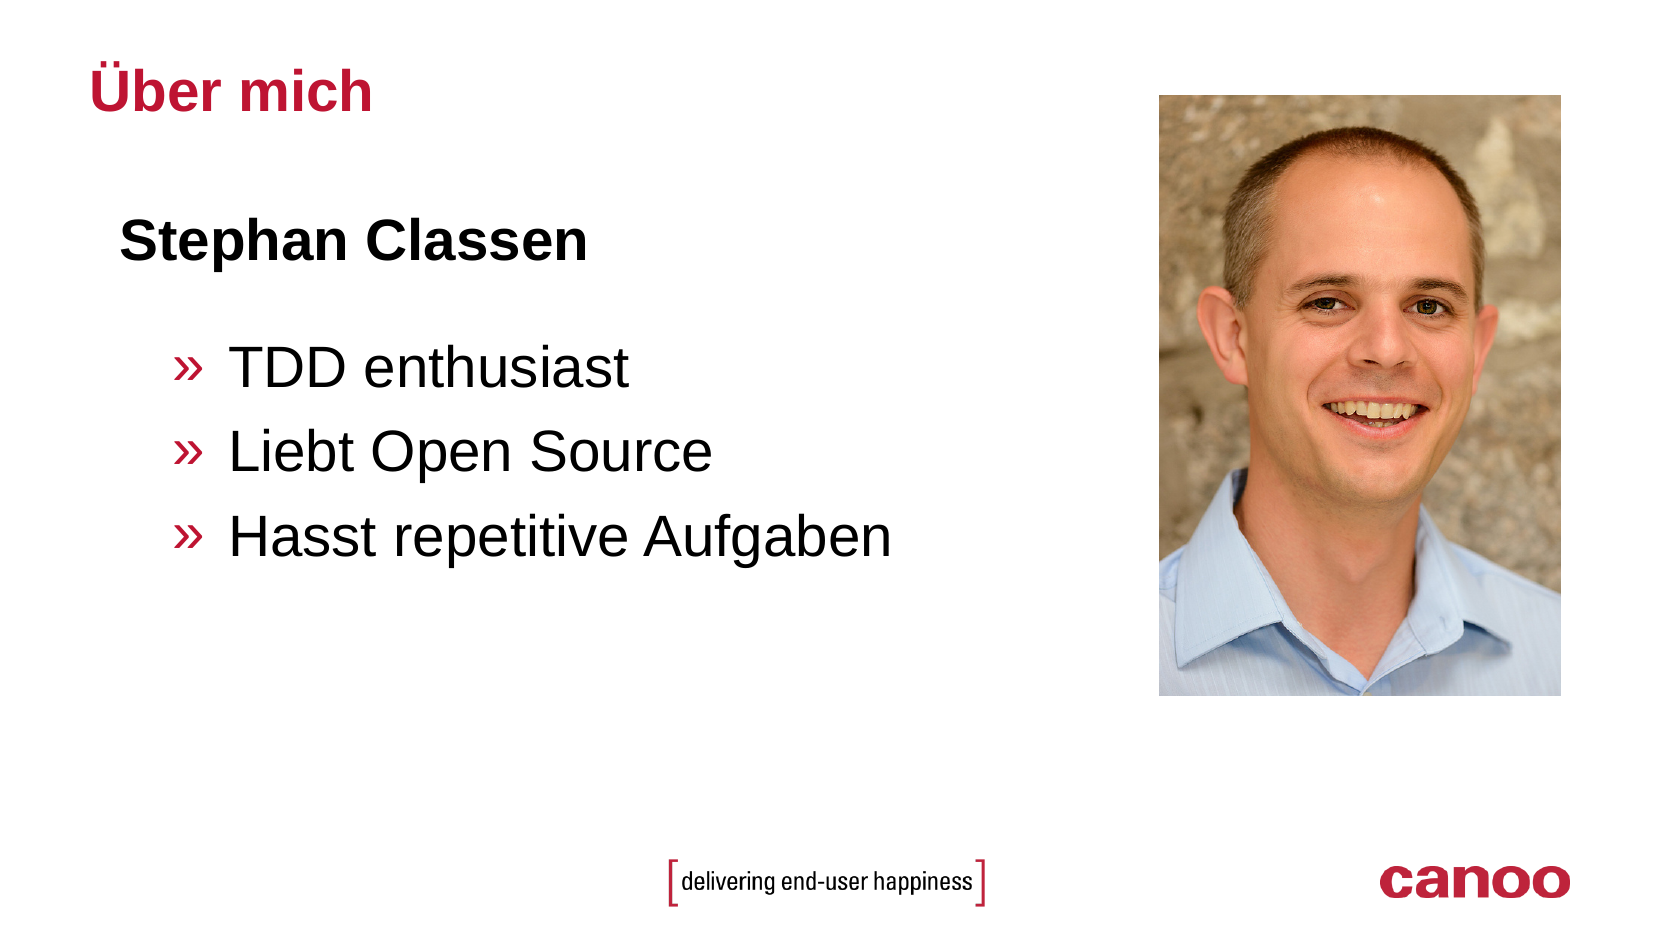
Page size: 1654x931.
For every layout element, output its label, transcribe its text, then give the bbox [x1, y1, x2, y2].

title Über mich [75, 45, 1591, 136]
picture [1159, 95, 1561, 696]
picture [662, 855, 991, 910]
list TDD enthusiast Liebt Open Source Hasst repetitive Aufgaben [157, 321, 1118, 741]
text_box Stephan Classen [105, 195, 1021, 280]
picture [1380, 866, 1570, 898]
